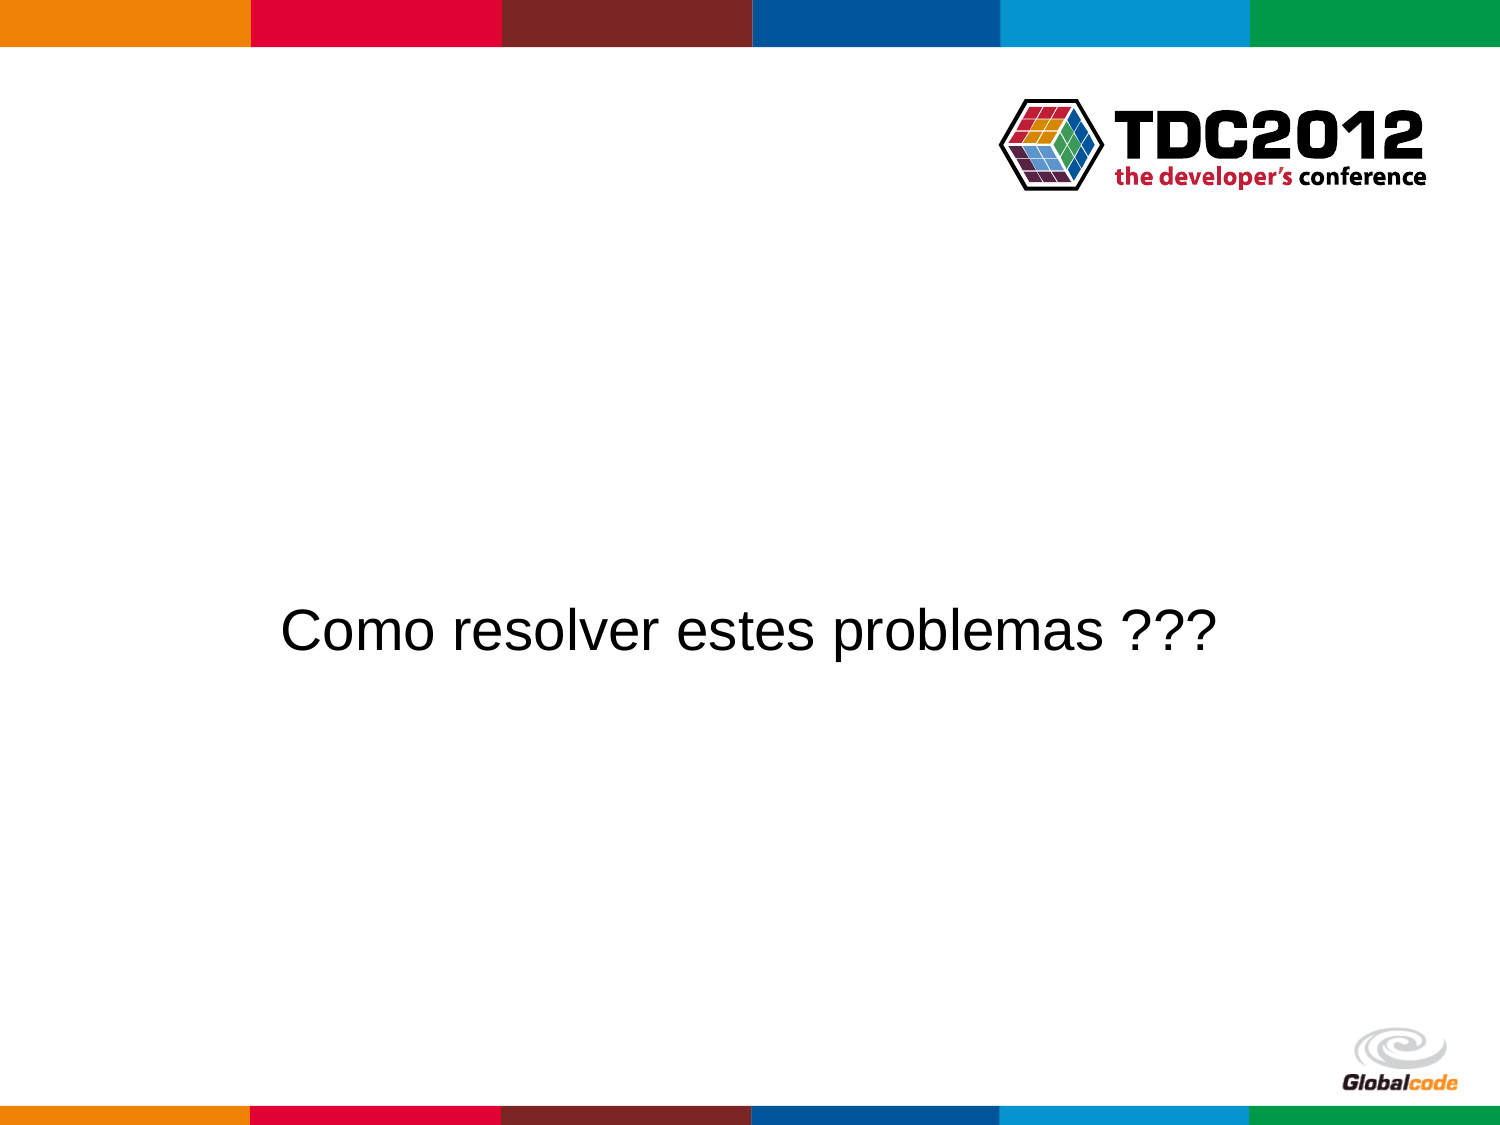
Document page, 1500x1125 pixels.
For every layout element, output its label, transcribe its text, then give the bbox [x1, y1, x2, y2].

picture [1340, 999, 1459, 1105]
subtitle Como resolver estes problemas ??? [41, 255, 1459, 998]
